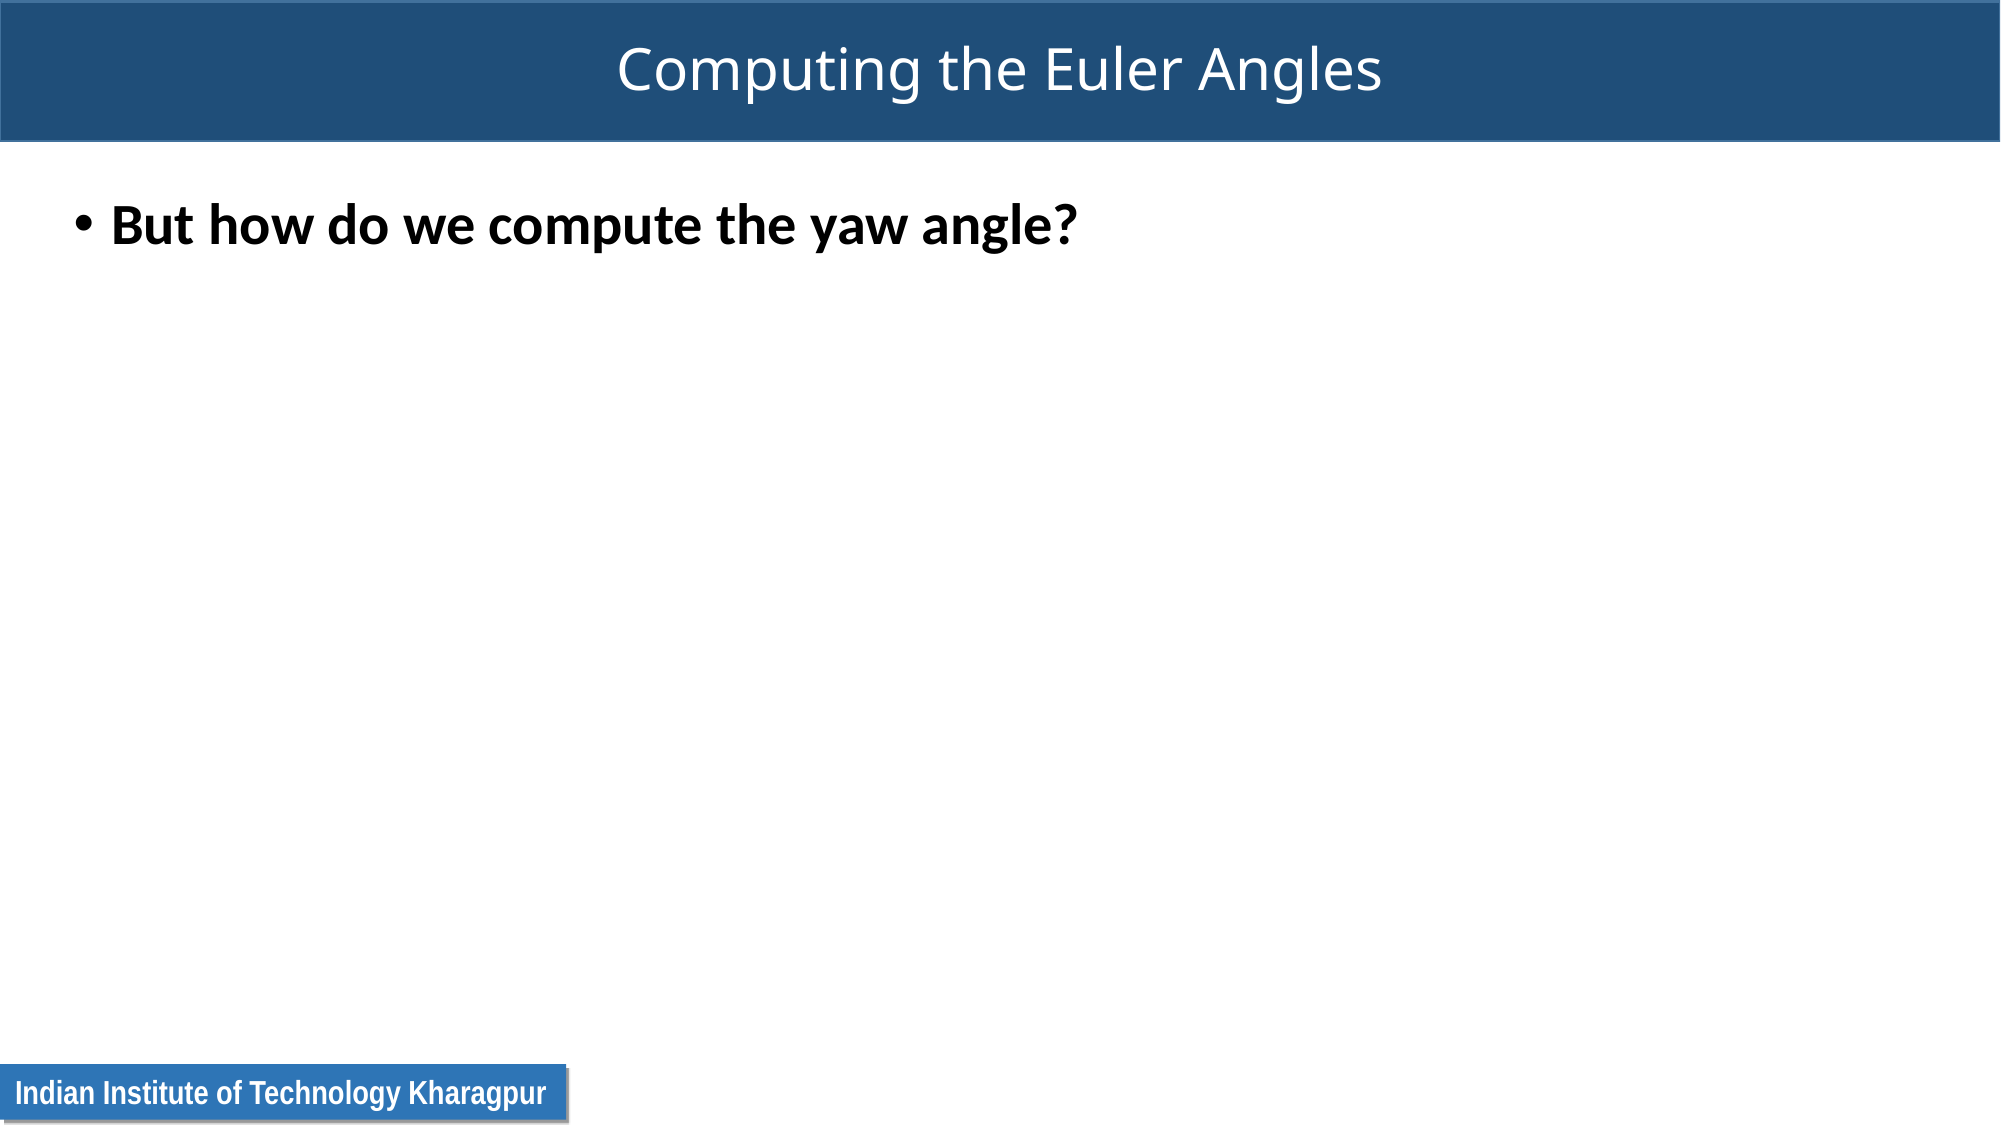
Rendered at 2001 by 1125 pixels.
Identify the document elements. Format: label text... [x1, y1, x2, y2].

title Computing the Euler Angles [0, 1, 2000, 141]
list But how do we compute the yaw angle? [58, 186, 1954, 1065]
